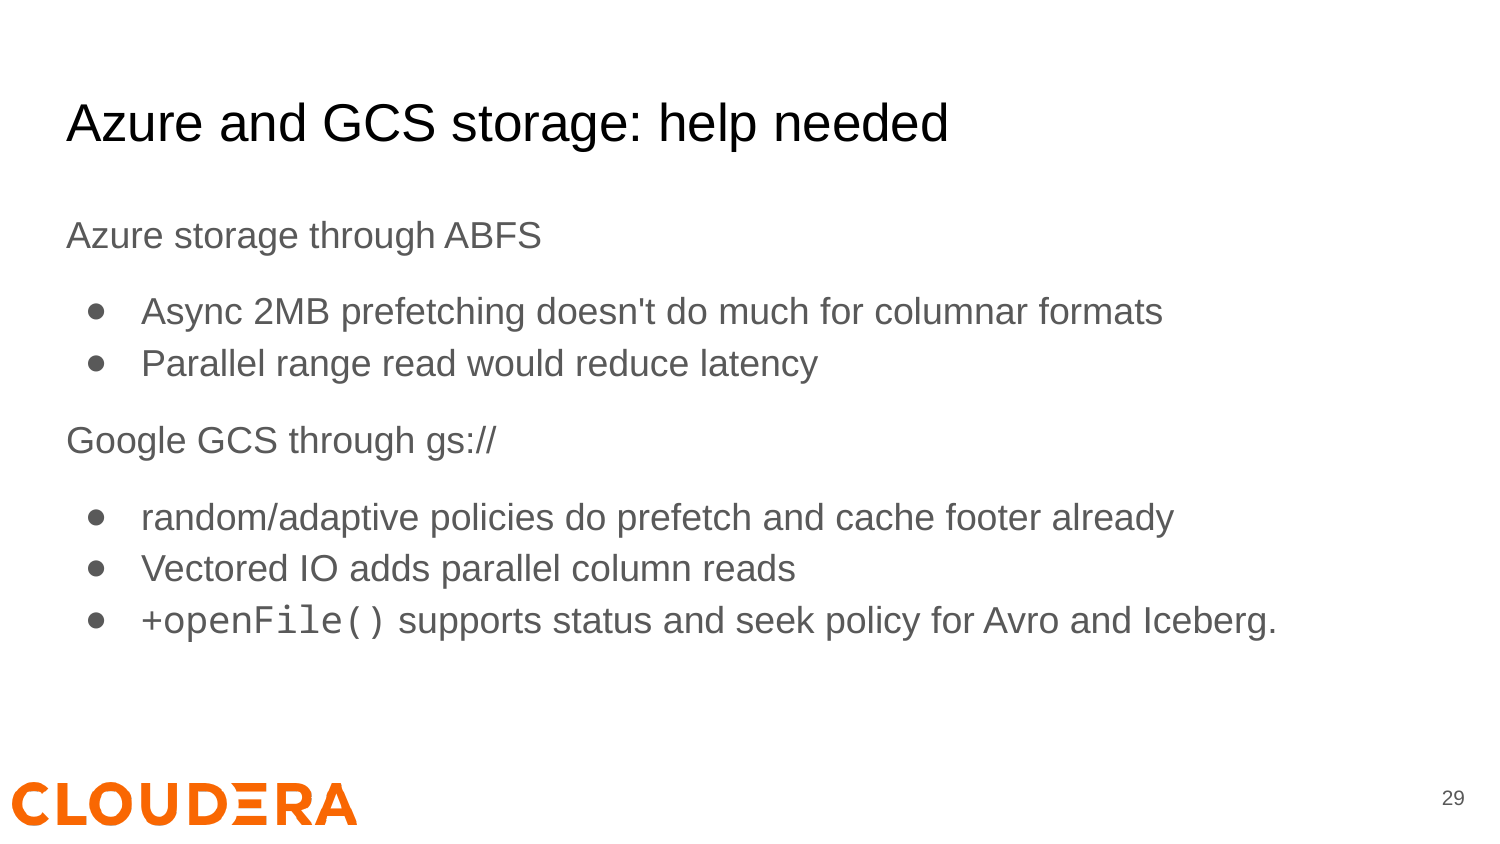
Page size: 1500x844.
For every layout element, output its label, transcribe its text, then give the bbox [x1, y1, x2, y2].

picture [12, 740, 357, 826]
title Azure and GCS storage: help needed [51, 72, 1449, 167]
slide_number <number> [1389, 764, 1480, 830]
list Azure storage through ABFS Async 2MB prefetching doesn't do much for columnar formats Parallel range read would reduce latency Google GCS through gs:// random/adaptive policies do prefetch and cache footer already Vectored IO adds parallel column reads +openFile() supports status and seek policy for Avro and Iceberg. [51, 189, 1449, 750]
